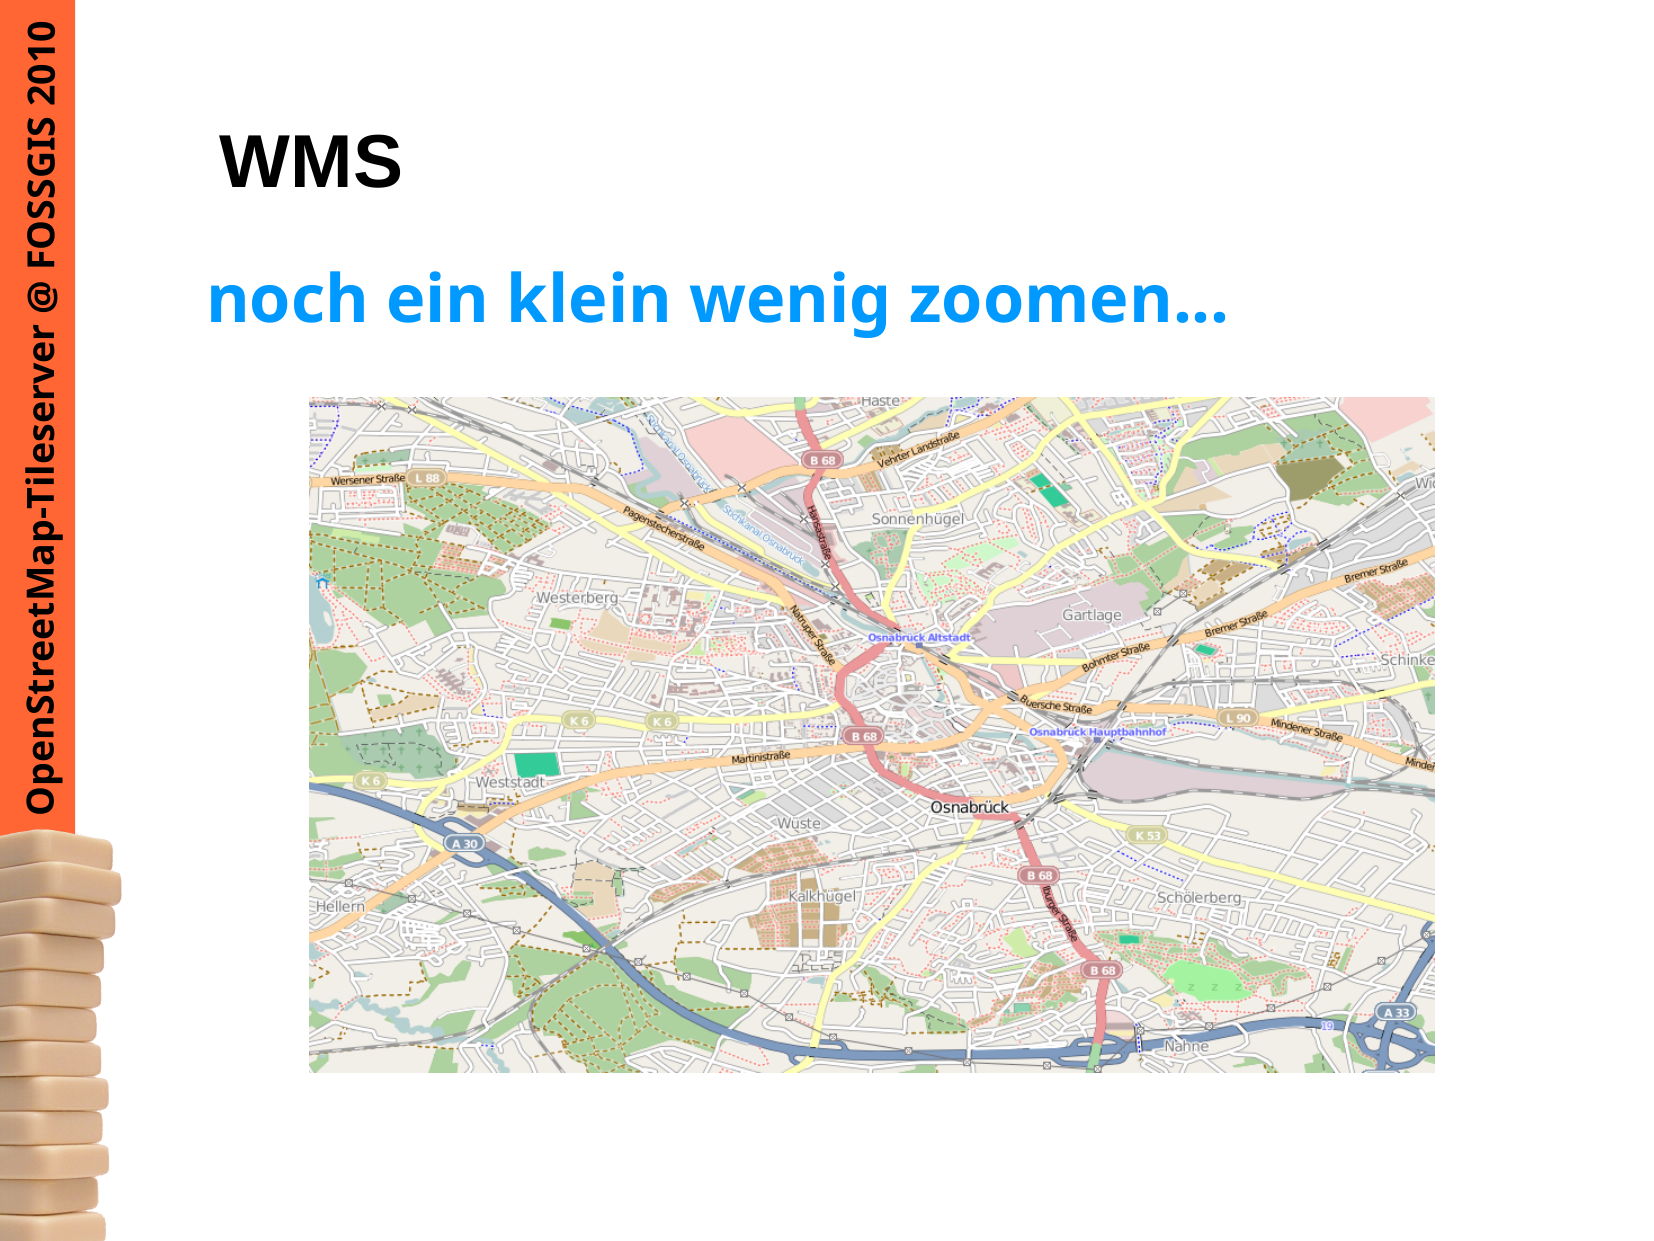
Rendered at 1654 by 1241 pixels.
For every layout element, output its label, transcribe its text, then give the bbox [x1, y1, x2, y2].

picture [309, 446, 1435, 1073]
text_box noch ein klein wenig zoomen... [191, 243, 1578, 447]
picture [0, 816, 133, 1241]
text_box WMS [205, 112, 1501, 212]
